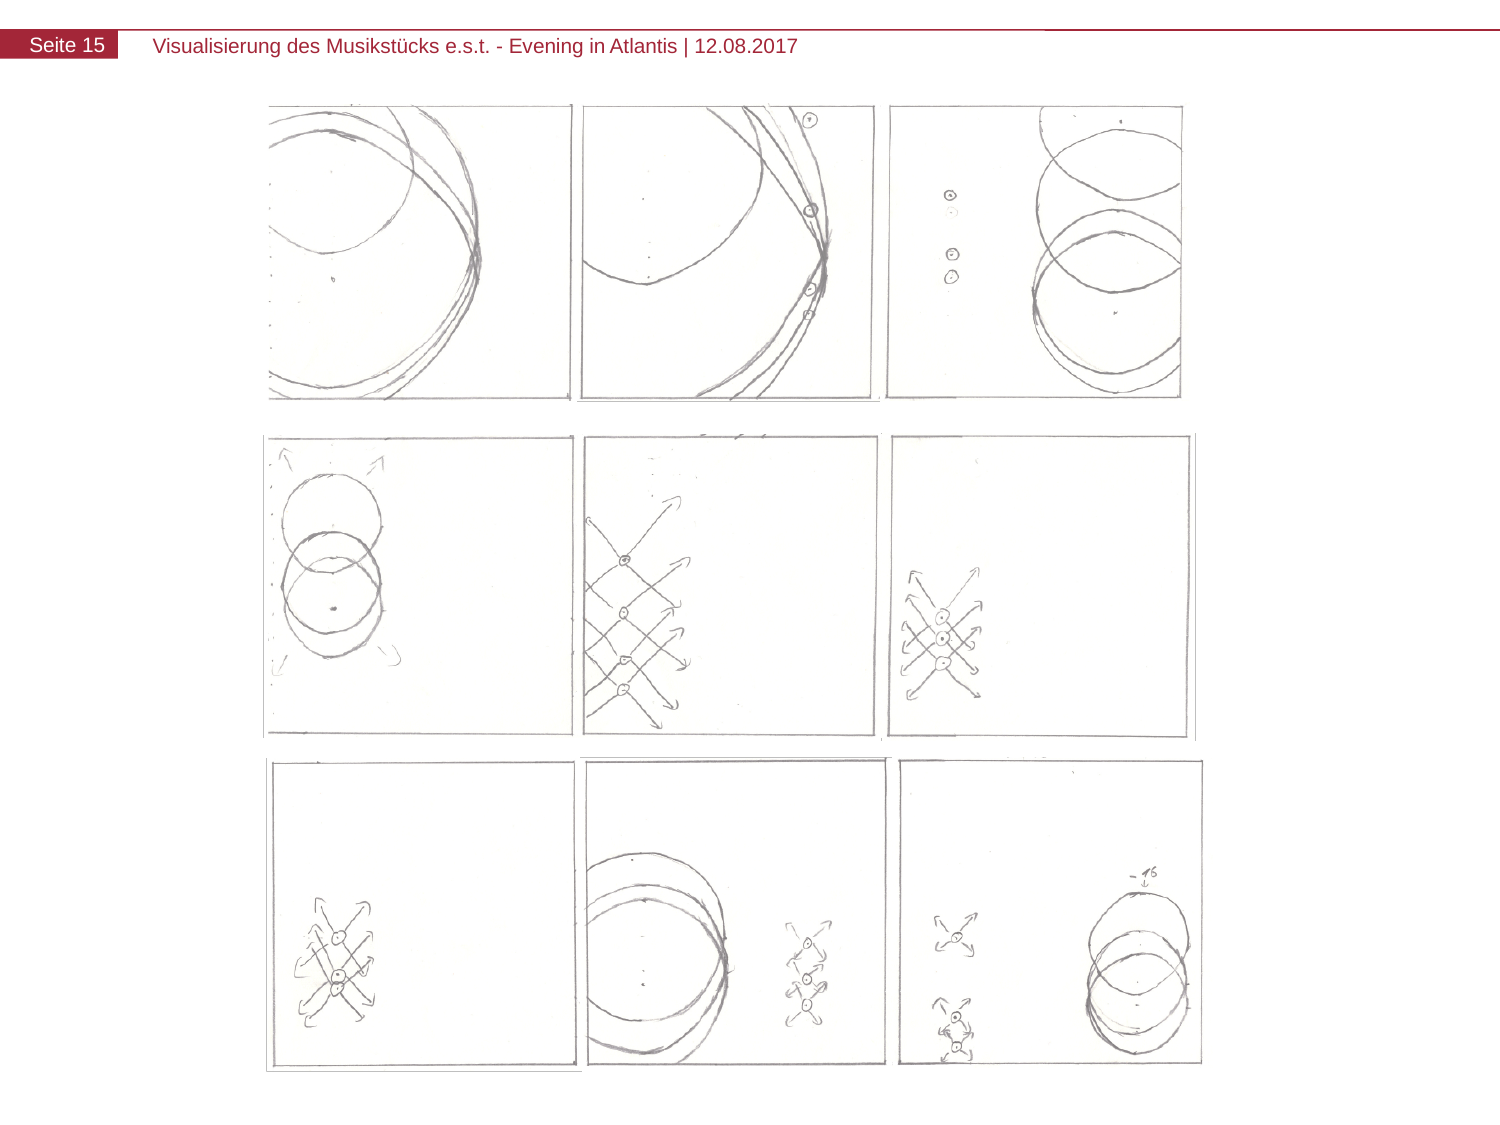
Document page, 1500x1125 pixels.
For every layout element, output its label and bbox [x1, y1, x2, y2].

picture [259, 0, 1252, 1125]
